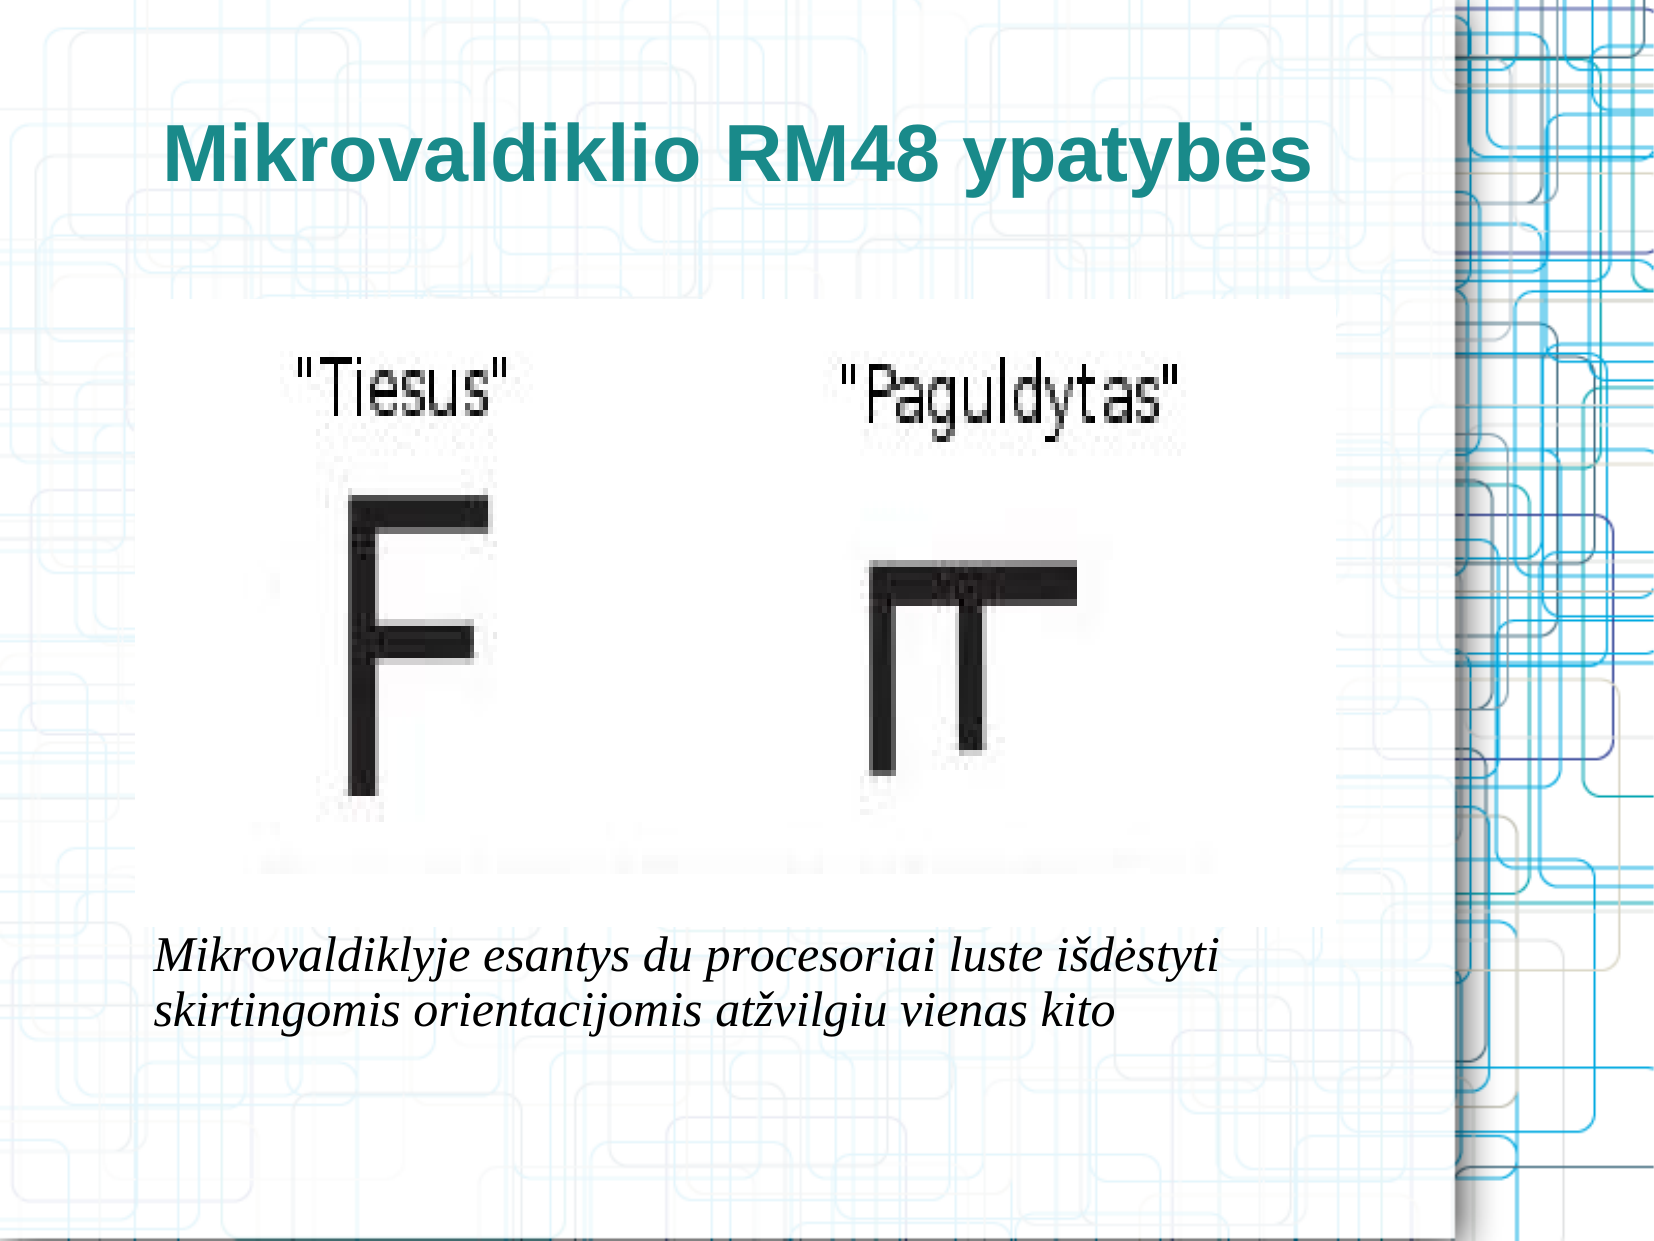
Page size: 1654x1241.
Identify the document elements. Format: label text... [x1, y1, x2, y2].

title Mikrovaldiklio RM48 ypatybės [59, 49, 1418, 257]
list Mikrovaldiklyje esantys du procesoriai luste išdėstyti skirtingomis orientacijomis atžvilgiu vienas kito [82, 926, 1418, 1186]
picture [0, 0, 1654, 1241]
